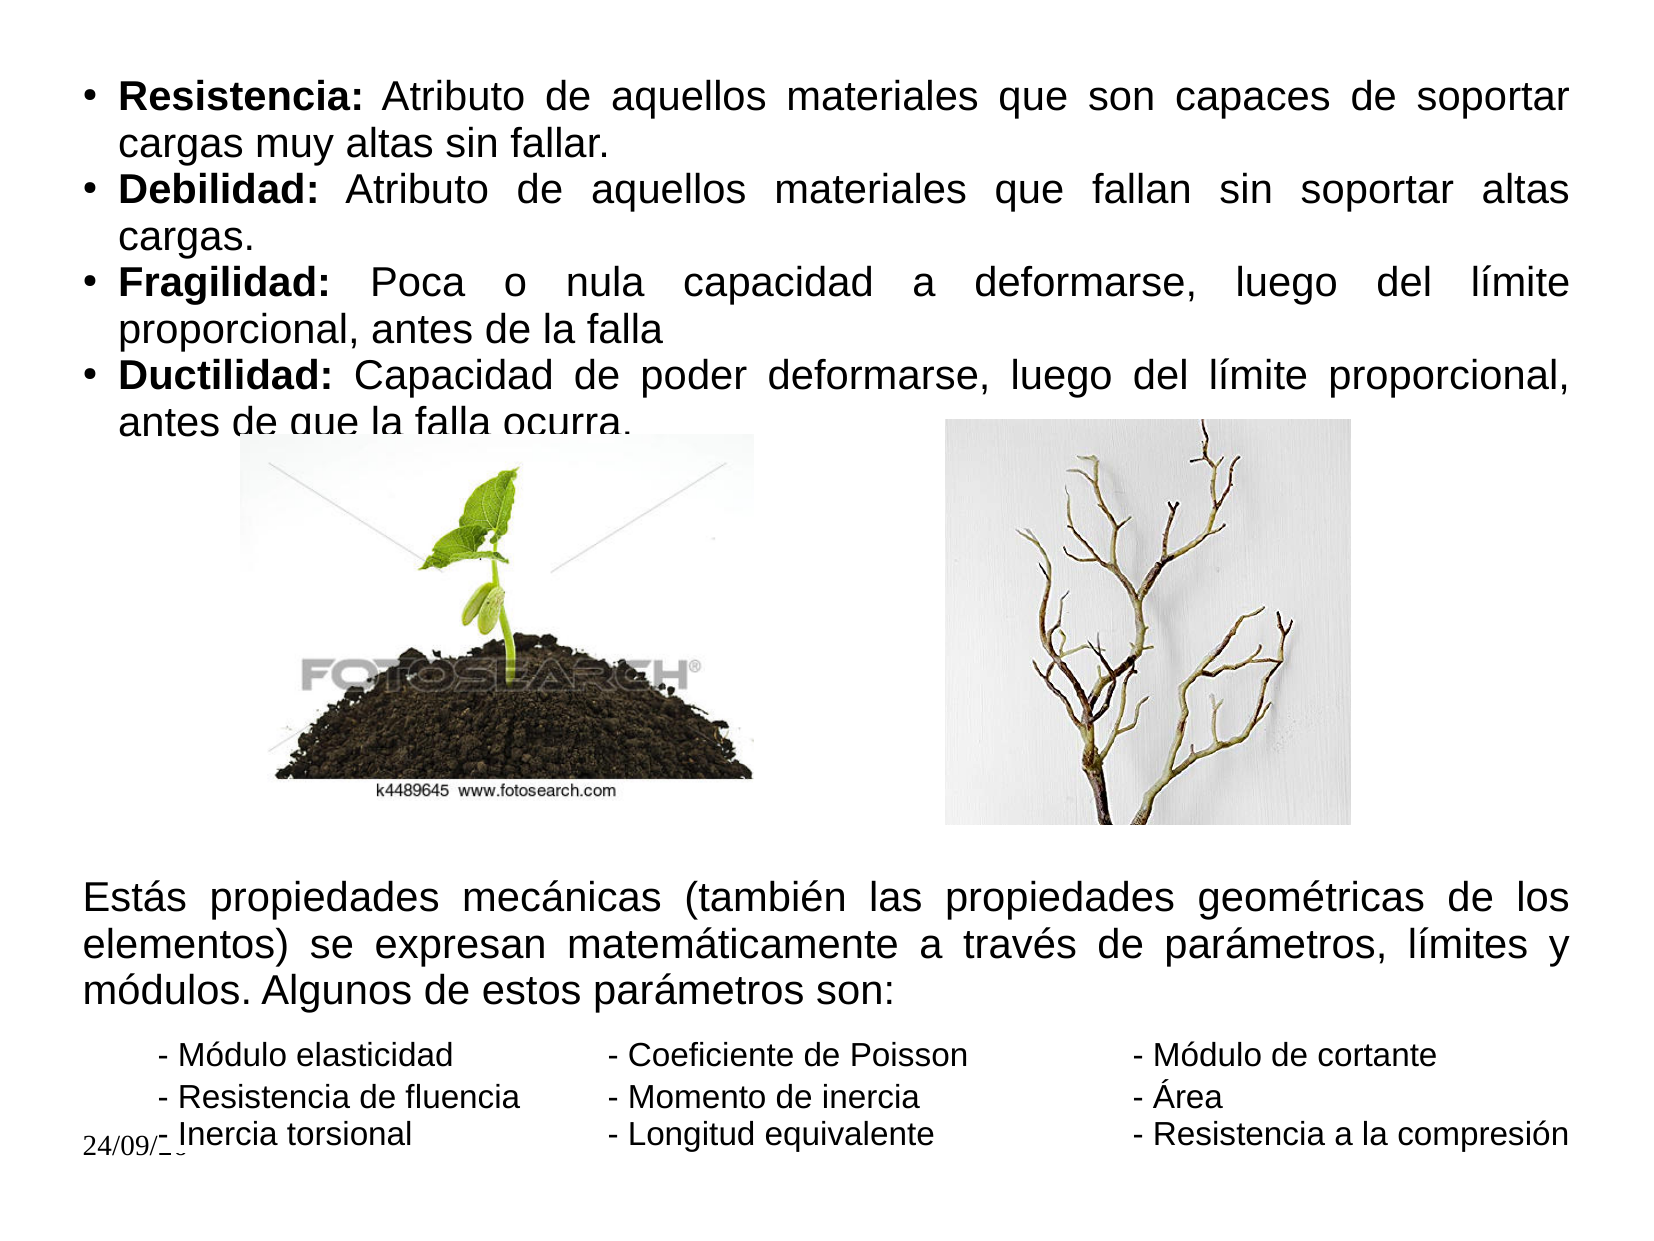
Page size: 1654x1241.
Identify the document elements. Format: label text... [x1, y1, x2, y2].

picture [240, 434, 754, 802]
subtitle Resistencia: Atributo de aquellos materiales que son capaces de soportar cargas muy altas sin fallar. Debilidad: Atributo de aquellos materiales que fallan sin soportar altas cargas. Fragilidad: Poca o nula capacidad a deformarse, luego del límite proporcional, antes de la falla Ductilidad: Capacidad de poder deformarse, luego del límite proporcional, antes de que la falla ocurra. Estás propiedades mecánicas (también las propiedades geométricas de los elementos) se expresan matemáticamente a través de parámetros, límites y módulos. Algunos de estos parámetros son: - Módulo elasticidad - Coeficiente de Poisson - Módulo de cortante - Resistencia de fluencia - Momento de inercia - Área - Inercia torsional - Longitud equivalente - Resistencia a la compresión [82, 67, 1571, 1234]
picture [945, 419, 1351, 826]
